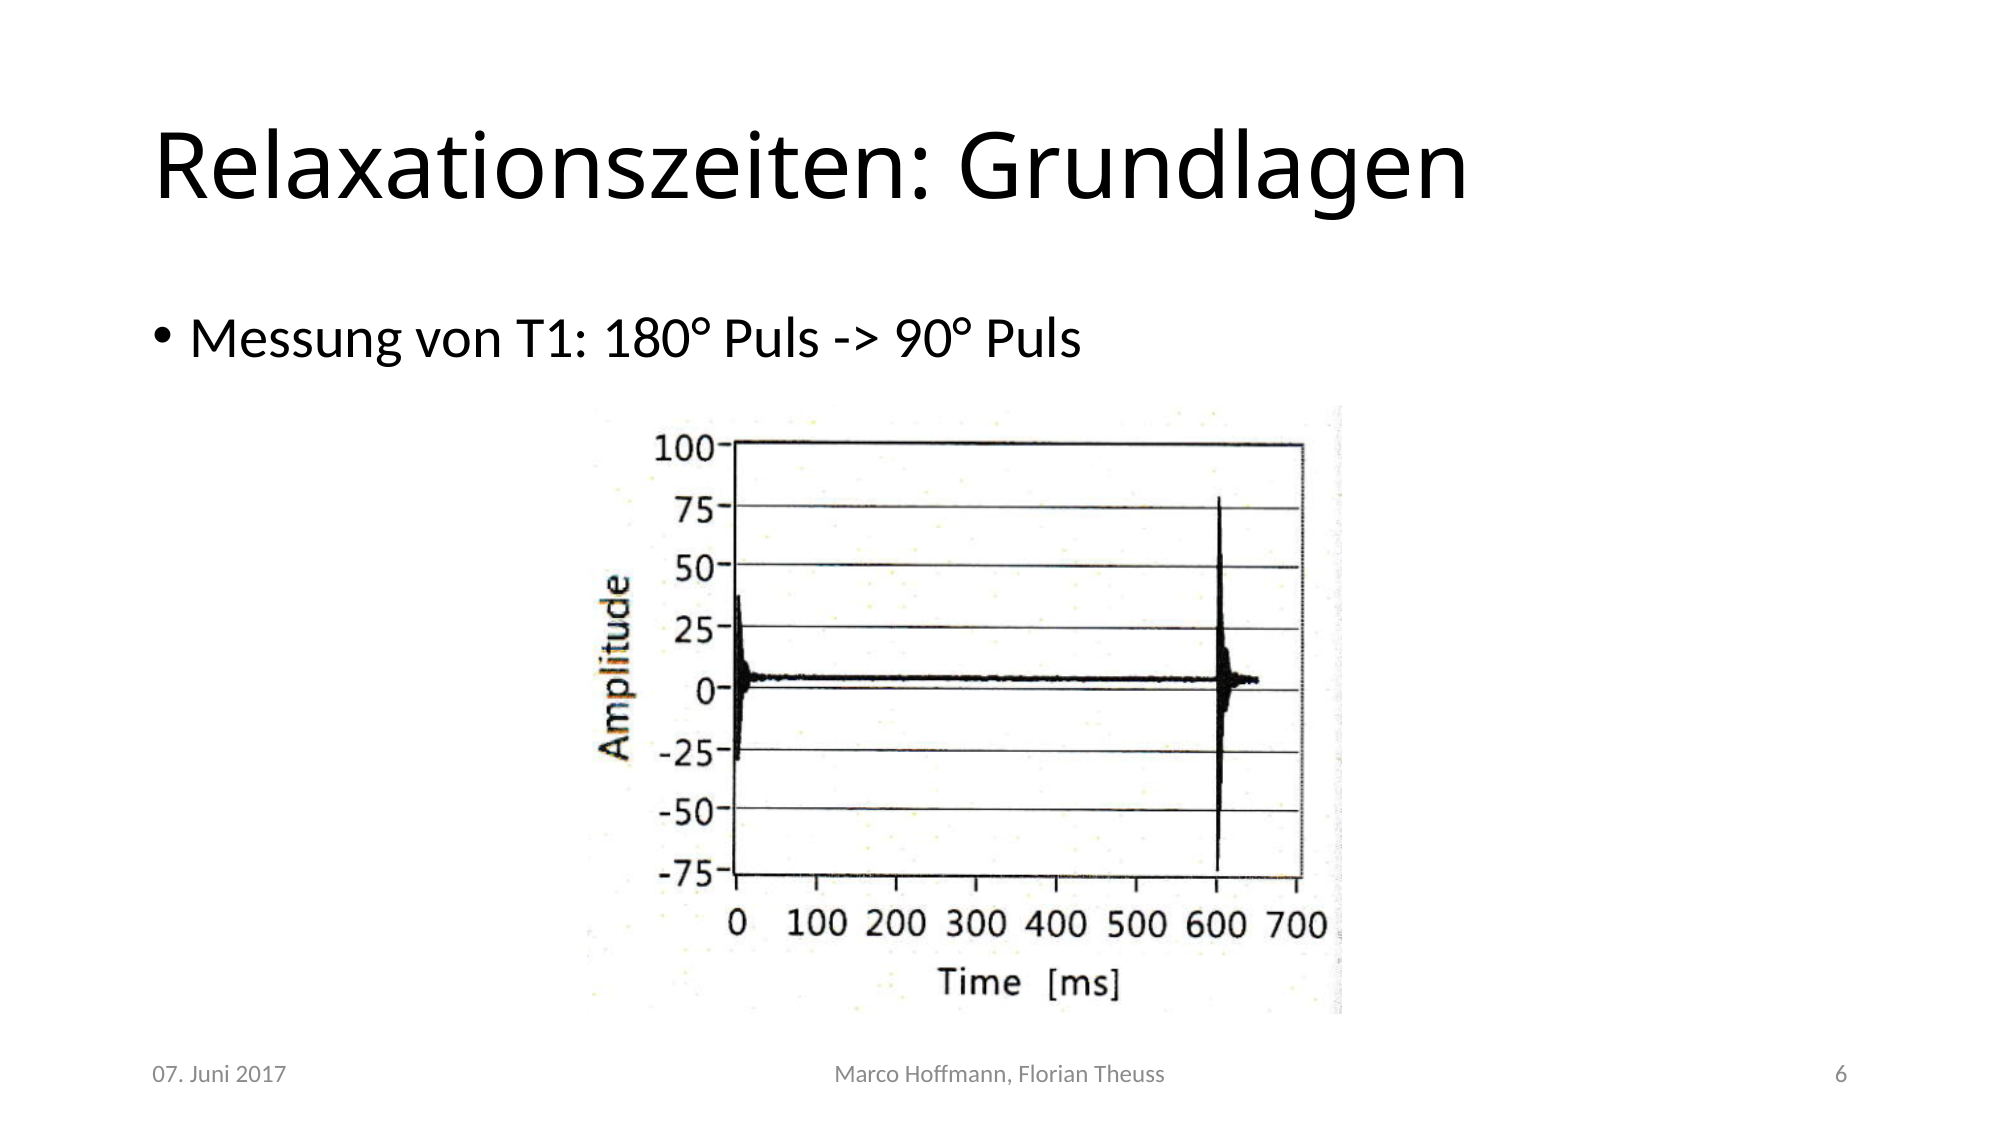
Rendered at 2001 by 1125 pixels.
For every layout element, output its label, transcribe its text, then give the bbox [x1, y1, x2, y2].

footer Marco Hoffmann, Florian Theuss [662, 1042, 1338, 1103]
picture [587, 405, 1342, 1014]
title Relaxationszeiten: Grundlagen [137, 59, 1863, 278]
slide_number <Foliennummer> [1412, 1042, 1863, 1103]
slide_number 07. Juni 2017 [137, 1042, 588, 1103]
list Messung von T1: 180° Puls -> 90° Puls [137, 299, 1863, 1014]
